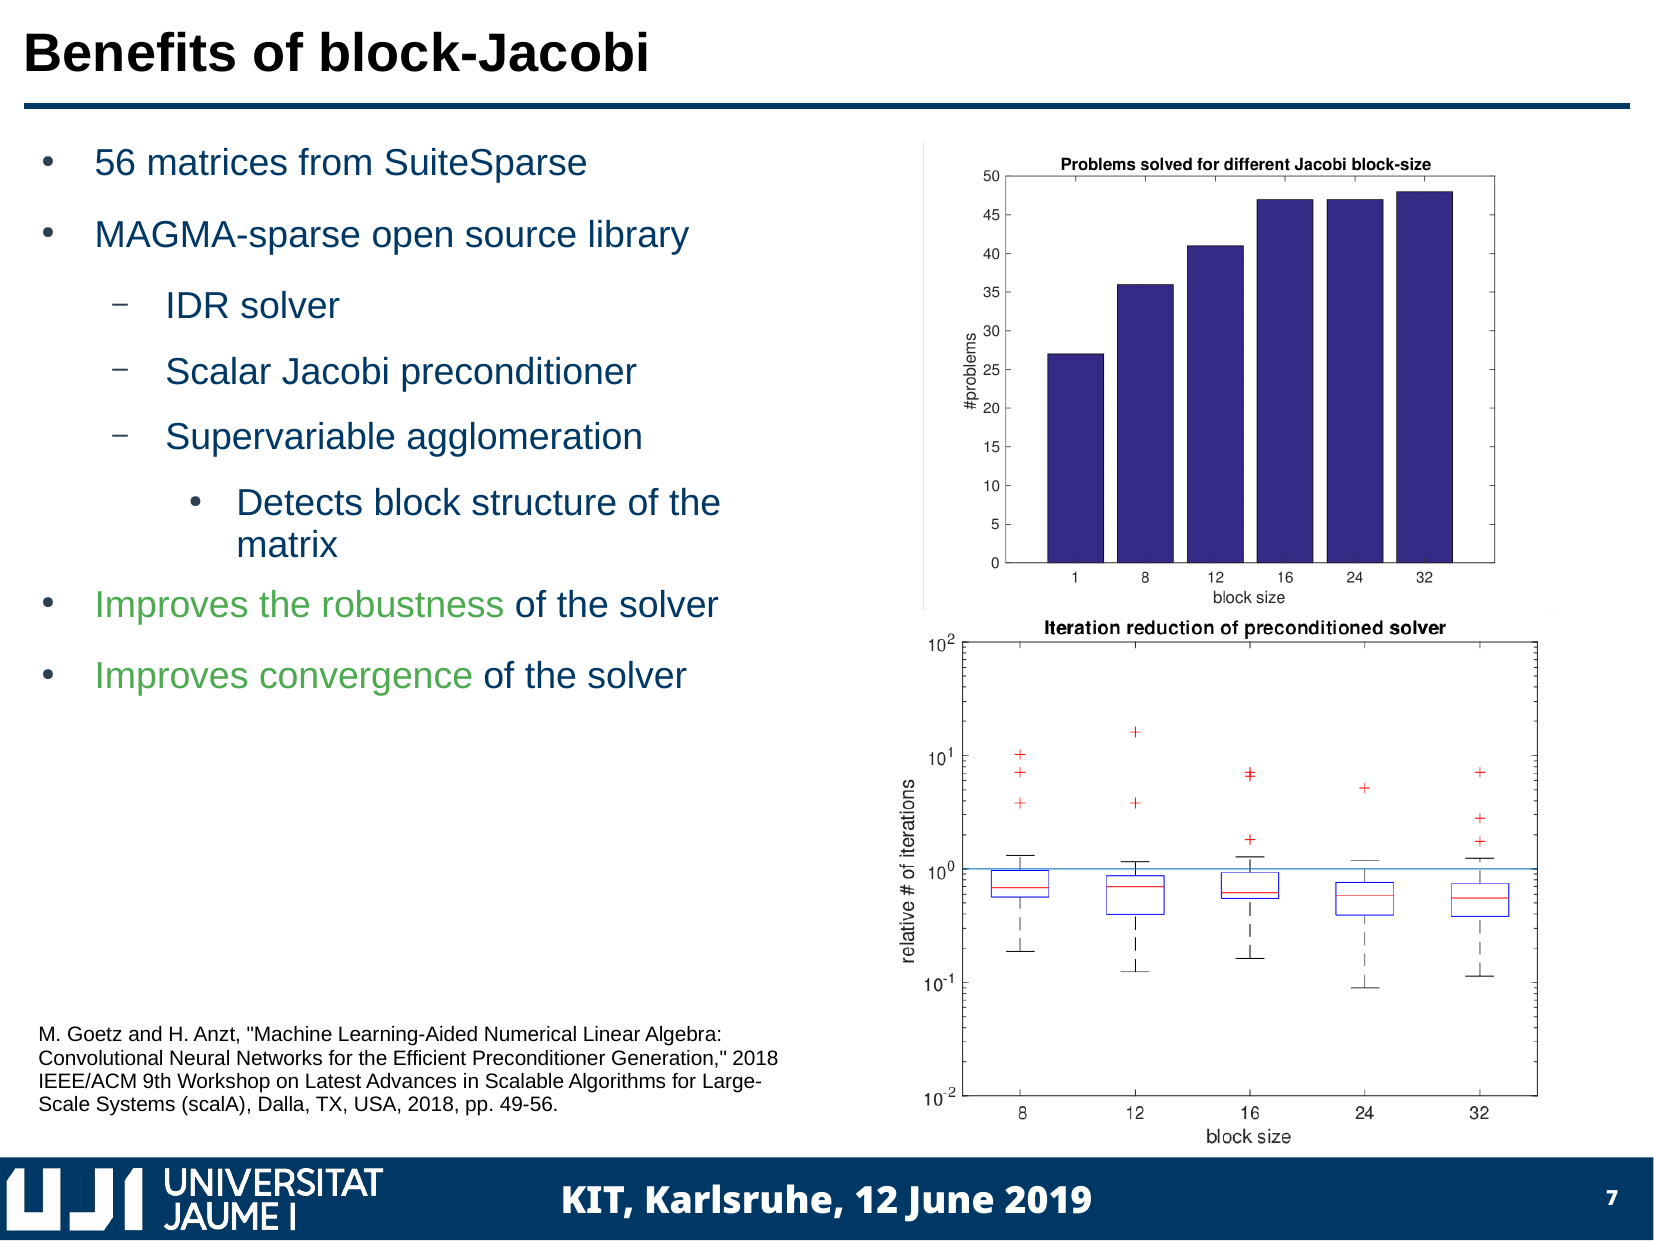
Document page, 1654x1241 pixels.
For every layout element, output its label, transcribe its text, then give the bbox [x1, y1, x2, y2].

text_box M. Goetz and H. Anzt, "Machine Learning-Aided Numerical Linear Algebra: Convolutional Neural Networks for the Efficient Preconditioner Generation," 2018 IEEE/ACM 9th Workshop on Latest Advances in Scalable Algorithms for Large-Scale Systems (scalA), Dalla, TX, USA, 2018, pp. 49-56. [23, 1015, 803, 1124]
list 56 matrices from SuiteSparse MAGMA-sparse open source library IDR solver Scalar Jacobi preconditioner Supervariable agglomeration Detects block structure of the matrix Improves the robustness of the solver Improves convergence of the solver [23, 141, 808, 1134]
title Benefits of block-Jacobi [23, 0, 1630, 107]
picture [0, 1158, 390, 1241]
picture [885, 141, 1554, 1152]
